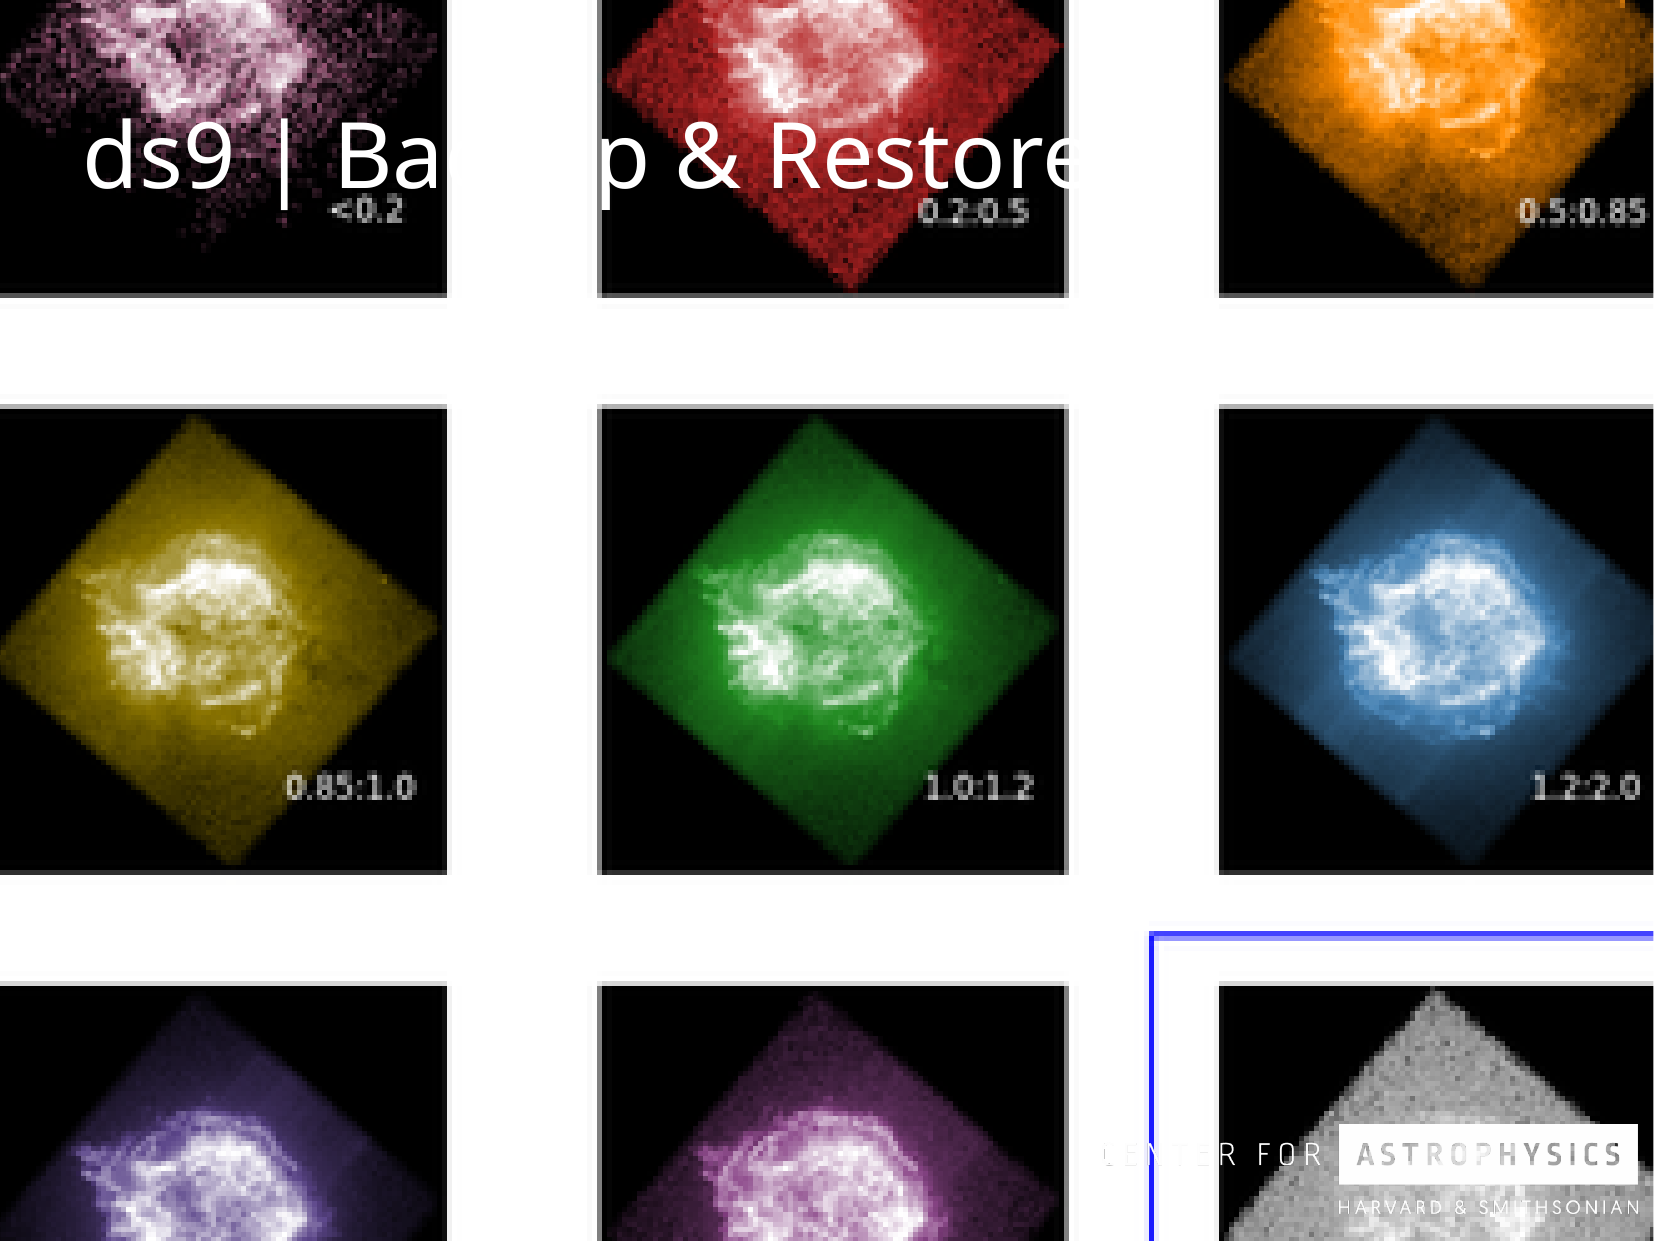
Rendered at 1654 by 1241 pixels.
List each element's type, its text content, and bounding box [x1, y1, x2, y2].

picture [0, 0, 1654, 1241]
title ds9 | Backup & Restore [82, 49, 1571, 257]
